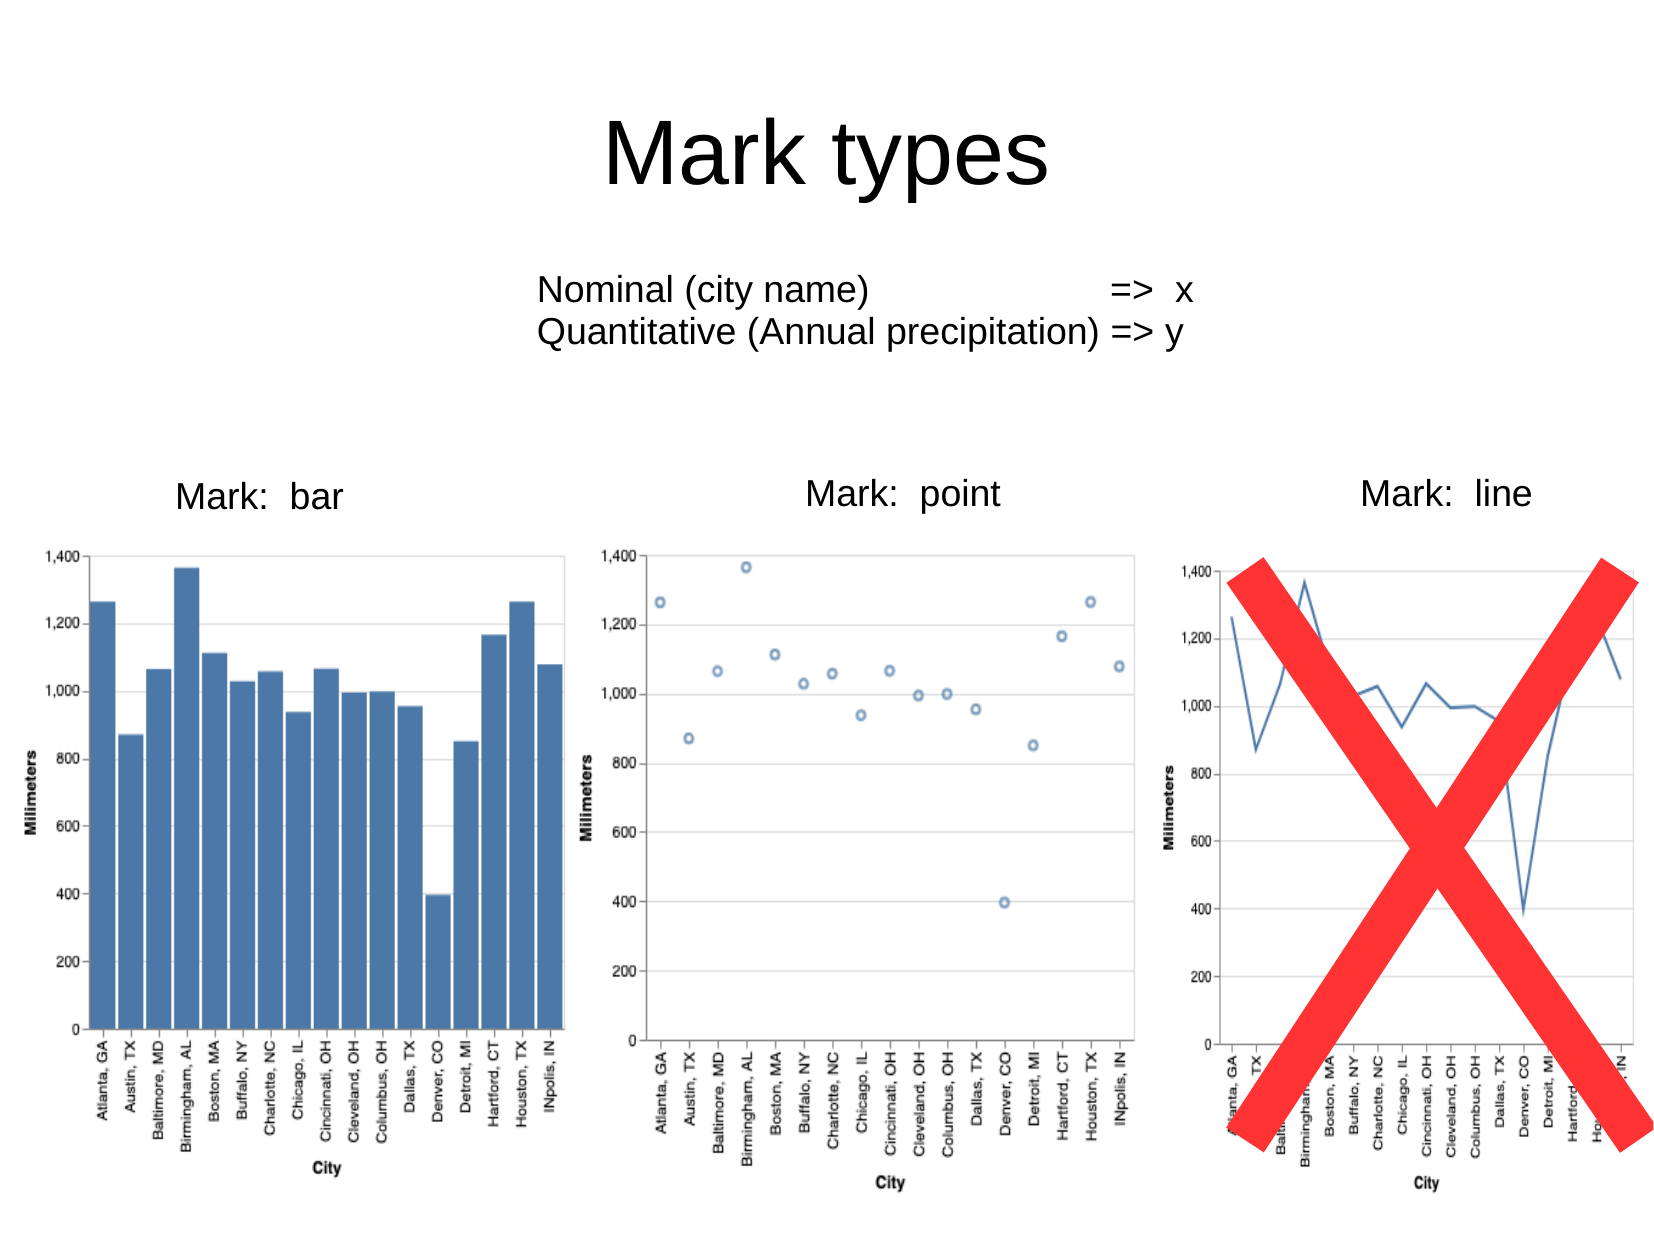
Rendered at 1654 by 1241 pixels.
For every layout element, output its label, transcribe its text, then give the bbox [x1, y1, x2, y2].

text_box Mark: point [780, 465, 1017, 522]
picture [1465, 584, 1639, 1099]
text_box Mark: line [1335, 465, 1549, 522]
text_box Nominal (city name) => x Quantitative (Annual precipitation) => y [522, 261, 1209, 361]
text_box Mark: bar [150, 468, 359, 526]
title Mark types [82, 49, 1571, 257]
picture [1155, 555, 1639, 1201]
picture [15, 539, 1141, 1201]
